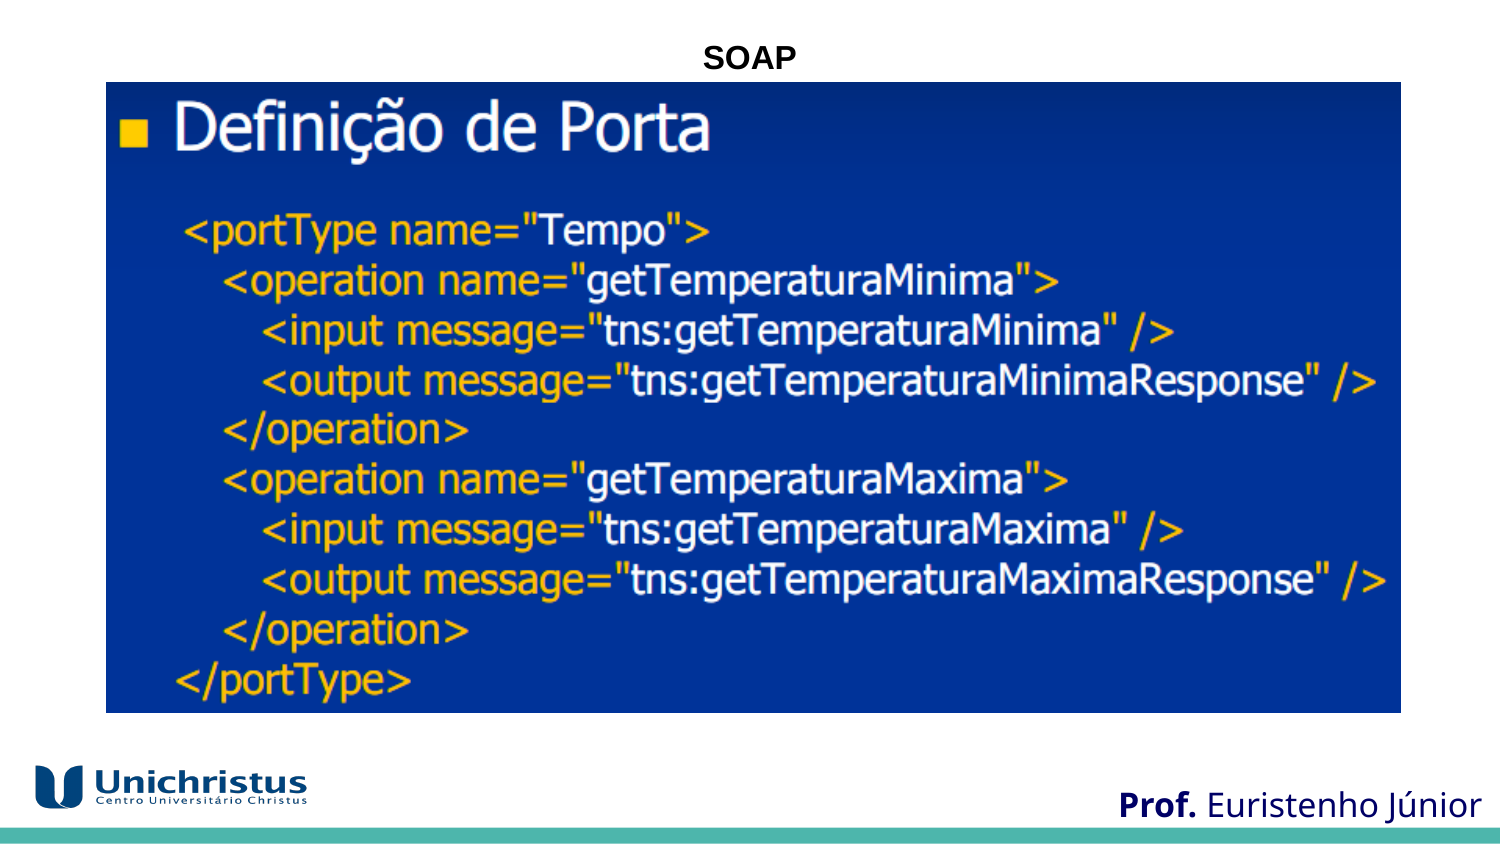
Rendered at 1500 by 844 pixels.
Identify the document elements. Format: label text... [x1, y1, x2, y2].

picture [106, 82, 1401, 713]
text_box Prof. Euristenho Júnior [1103, 773, 1500, 829]
title SOAP [51, 20, 1449, 137]
picture [31, 763, 311, 810]
